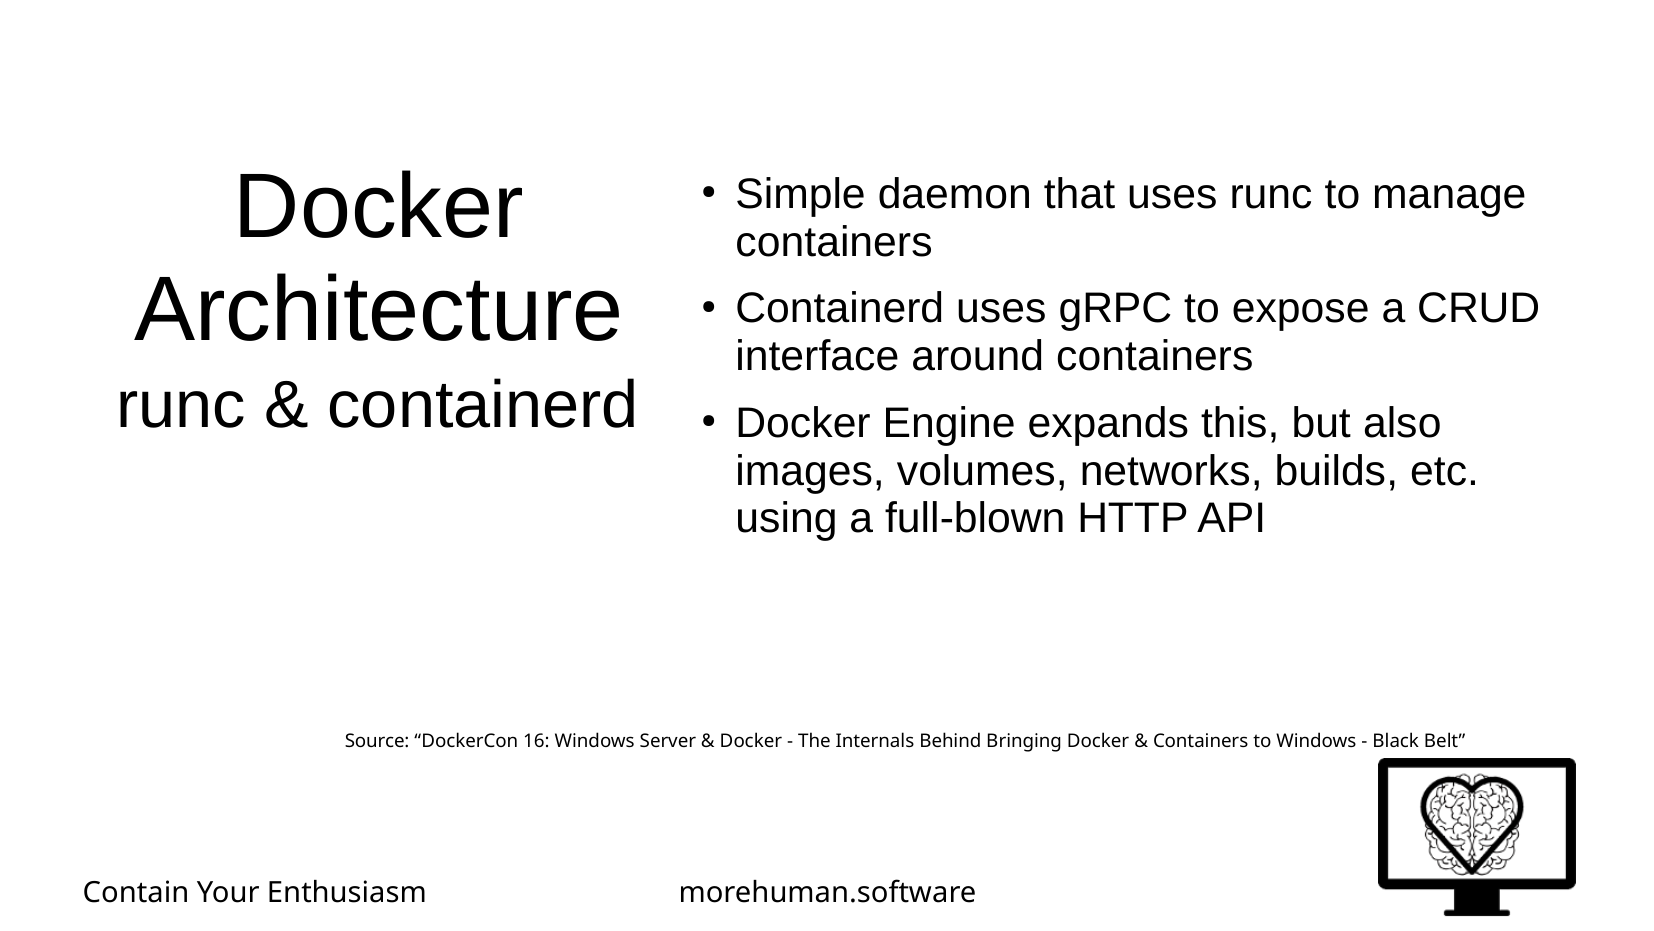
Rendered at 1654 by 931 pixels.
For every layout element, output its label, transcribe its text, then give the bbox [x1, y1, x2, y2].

text_box Source: “DockerCon 16: Windows Server & Docker - The Internals Behind Bringing Docker & Containers to Windows - Black Belt” [330, 720, 1569, 757]
list Simple daemon that uses runc to manage containers Containerd uses gRPC to expose a CRUD interface around containers Docker Engine expands this, but also images, volumes, networks, builds, etc. using a full-blown HTTP API [690, 169, 1572, 545]
picture [1378, 758, 1576, 925]
text_box runc & containerd [81, 367, 674, 673]
title Docker Architecture [83, 154, 676, 371]
